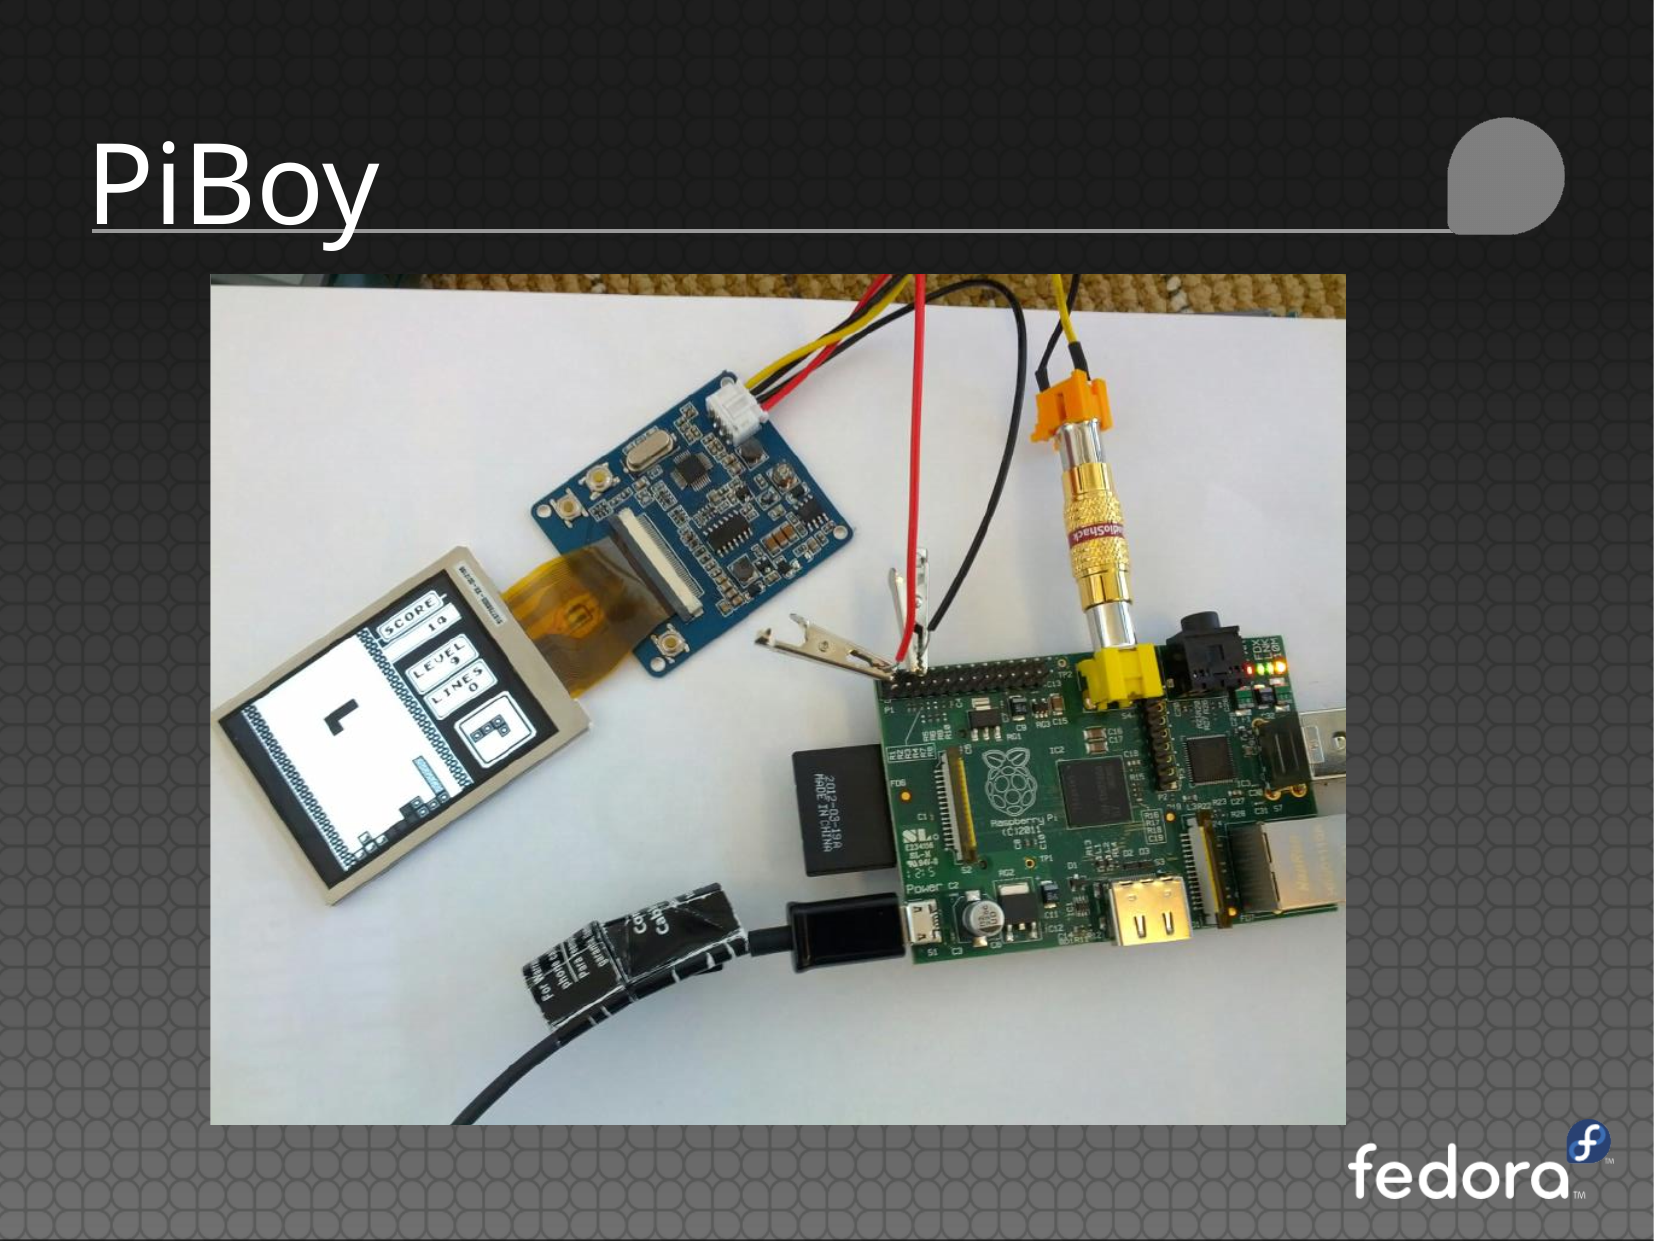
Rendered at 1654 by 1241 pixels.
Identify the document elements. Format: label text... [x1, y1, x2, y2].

picture [0, 0, 1654, 1241]
title PiBoy [86, 112, 1576, 249]
